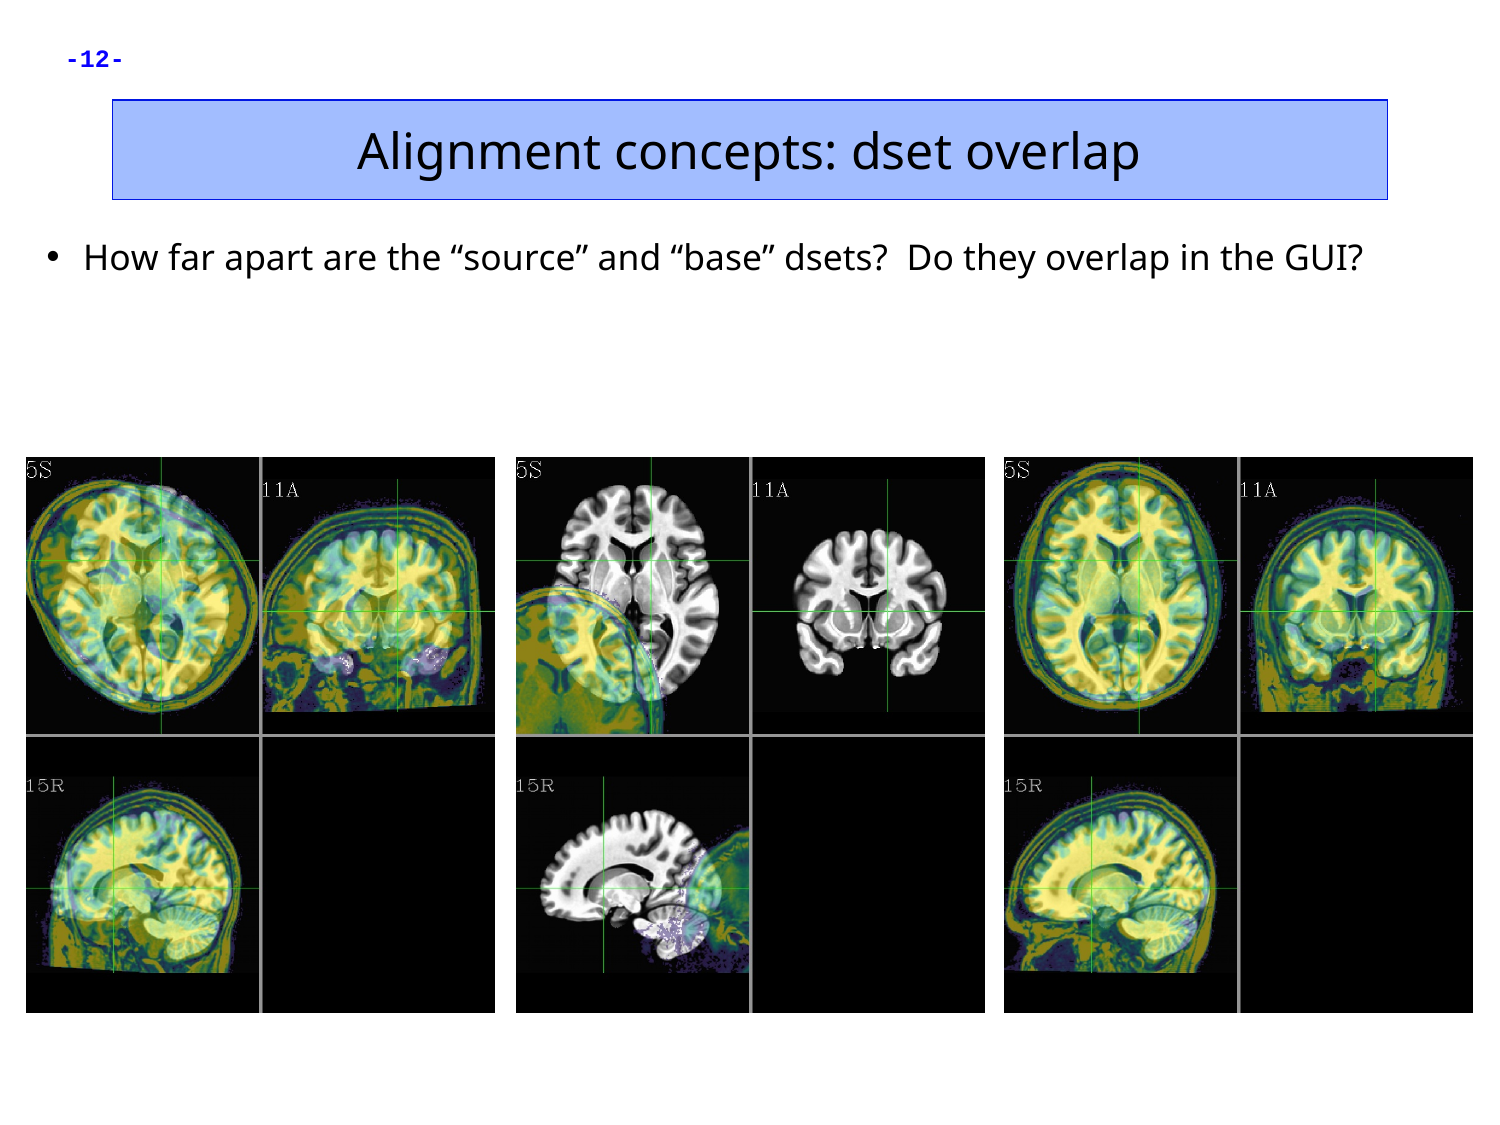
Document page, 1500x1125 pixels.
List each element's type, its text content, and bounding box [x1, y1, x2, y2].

text_box Alignment concepts: dset overlap [112, 99, 1388, 200]
picture [1004, 457, 1473, 1013]
picture [516, 457, 985, 1013]
text_box How far apart are the “source” and “base” dsets? Do they overlap in the GUI? [30, 226, 1460, 376]
picture [26, 457, 495, 1013]
